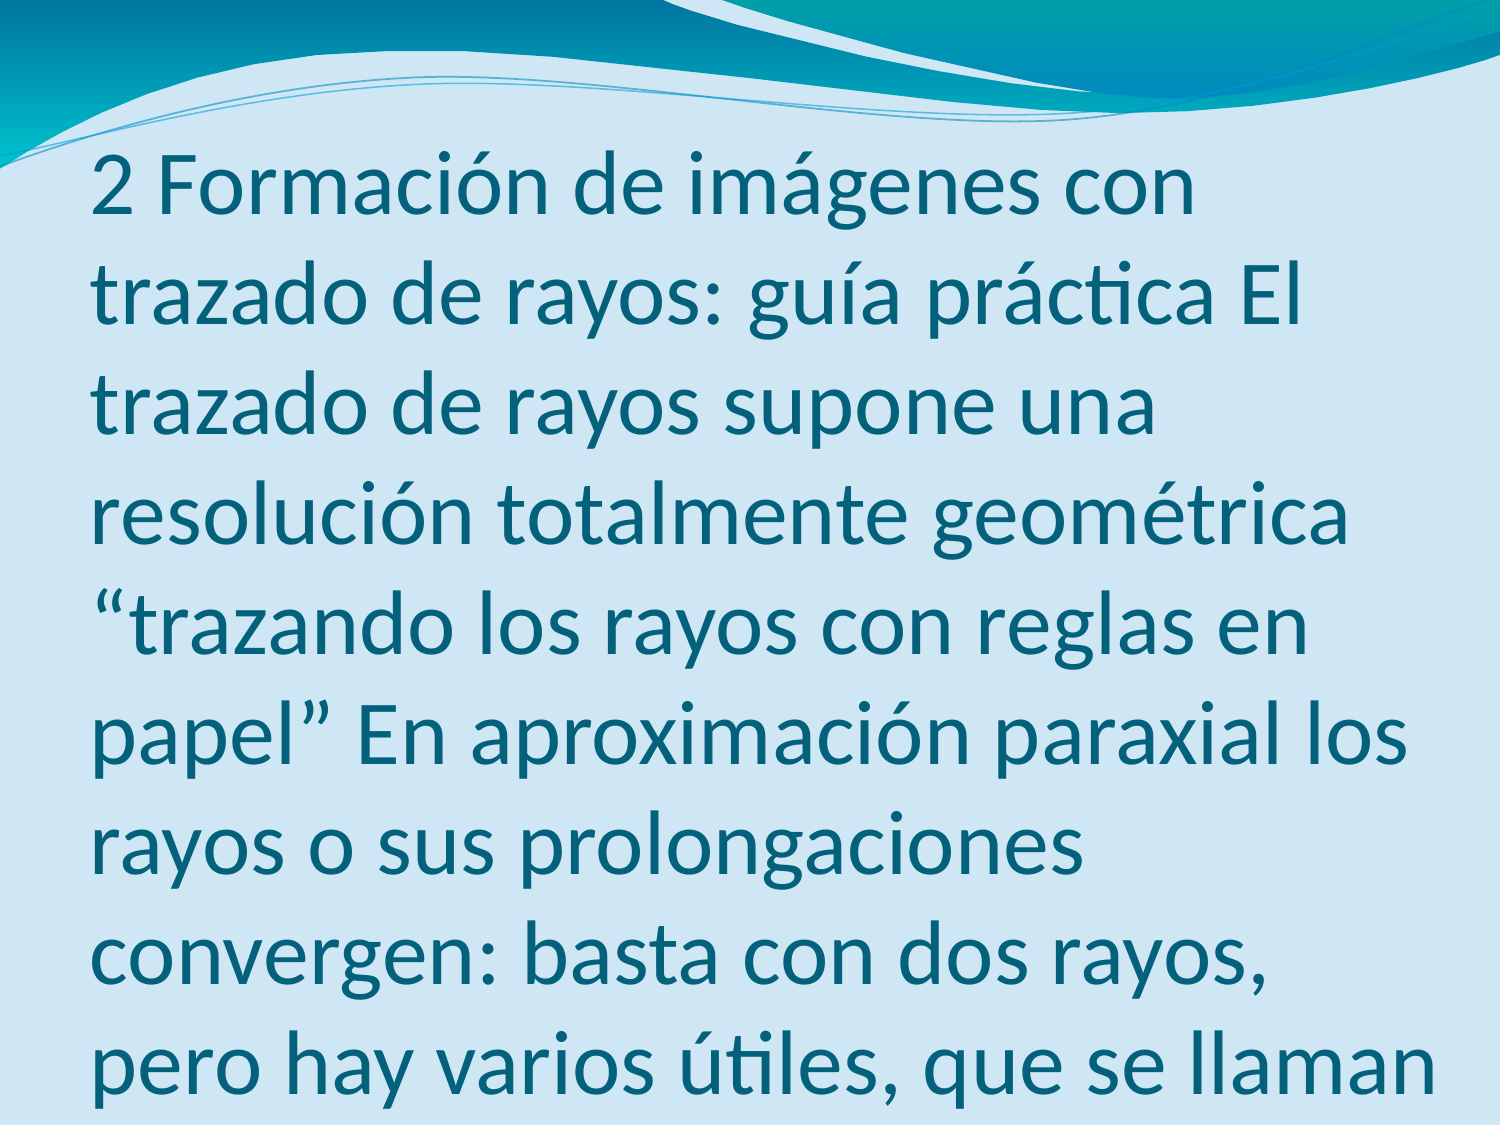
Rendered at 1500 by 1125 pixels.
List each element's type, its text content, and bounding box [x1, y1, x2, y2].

title 2 Formación de imágenes con trazado de rayos: guía práctica El trazado de rayos supone una resolución totalmente geométrica “trazando los rayos con reglas en papel” En aproximación paraxial los rayos o sus prolongaciones convergen: basta con dos rayos, pero hay varios útiles, que se llaman rayos principales, con uso distinto en espejos y dióptrio/lente. [75, 115, 1471, 1094]
